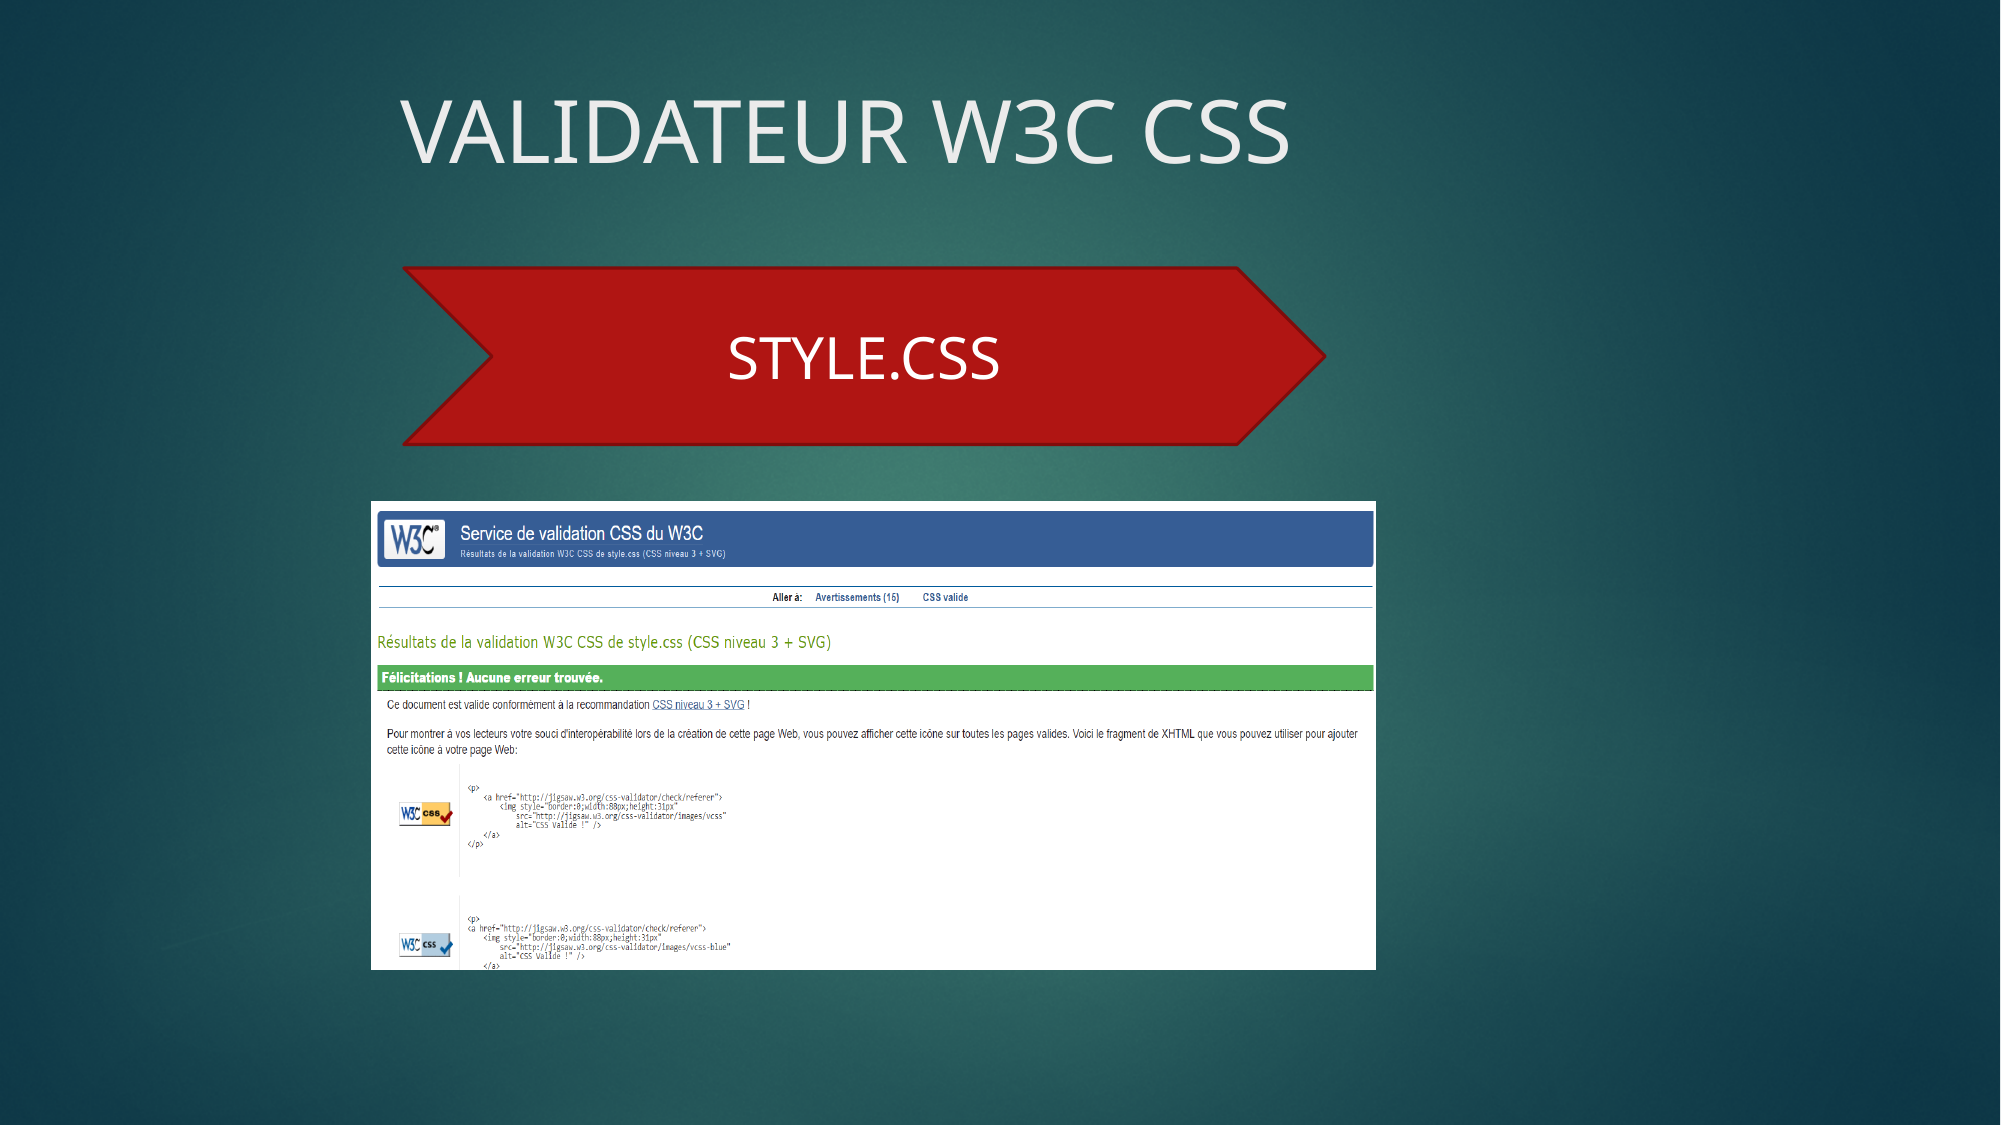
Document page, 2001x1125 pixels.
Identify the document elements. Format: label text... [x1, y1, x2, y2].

text_box STYLE.CSS [403, 268, 1326, 445]
title VALIDATEUR W3C CSS [181, 68, 1596, 211]
picture [371, 501, 1376, 970]
